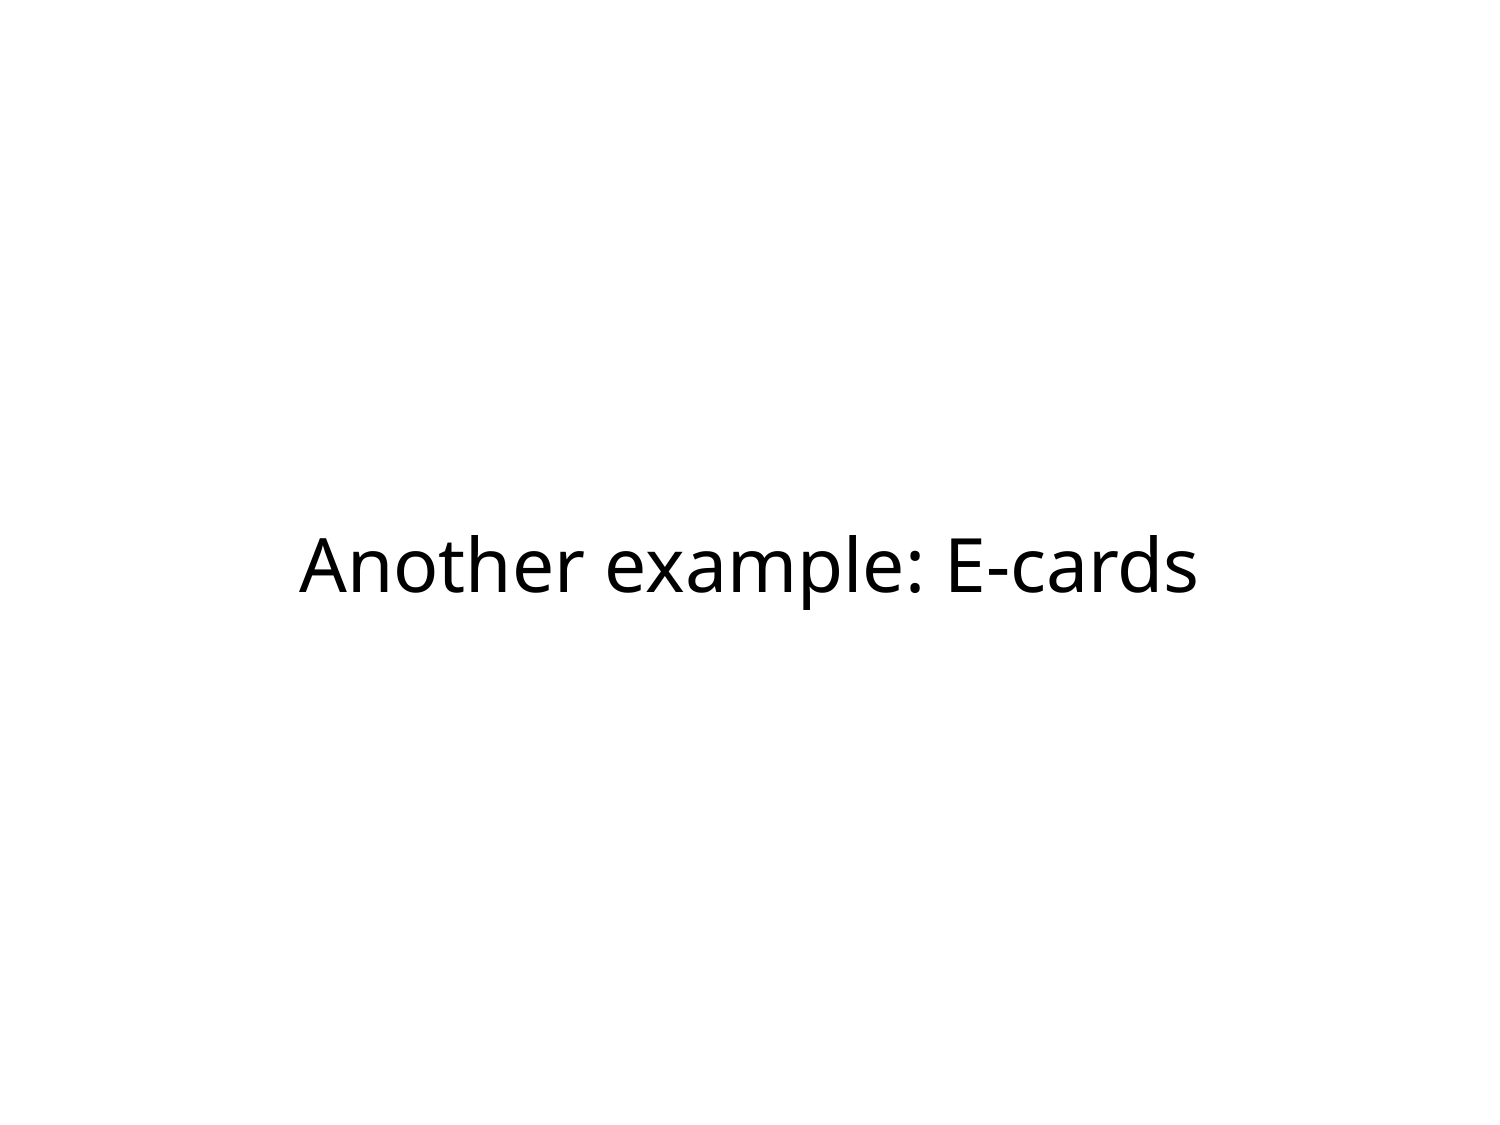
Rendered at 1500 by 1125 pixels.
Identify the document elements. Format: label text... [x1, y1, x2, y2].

title Another example: E-cards [51, 470, 1449, 655]
